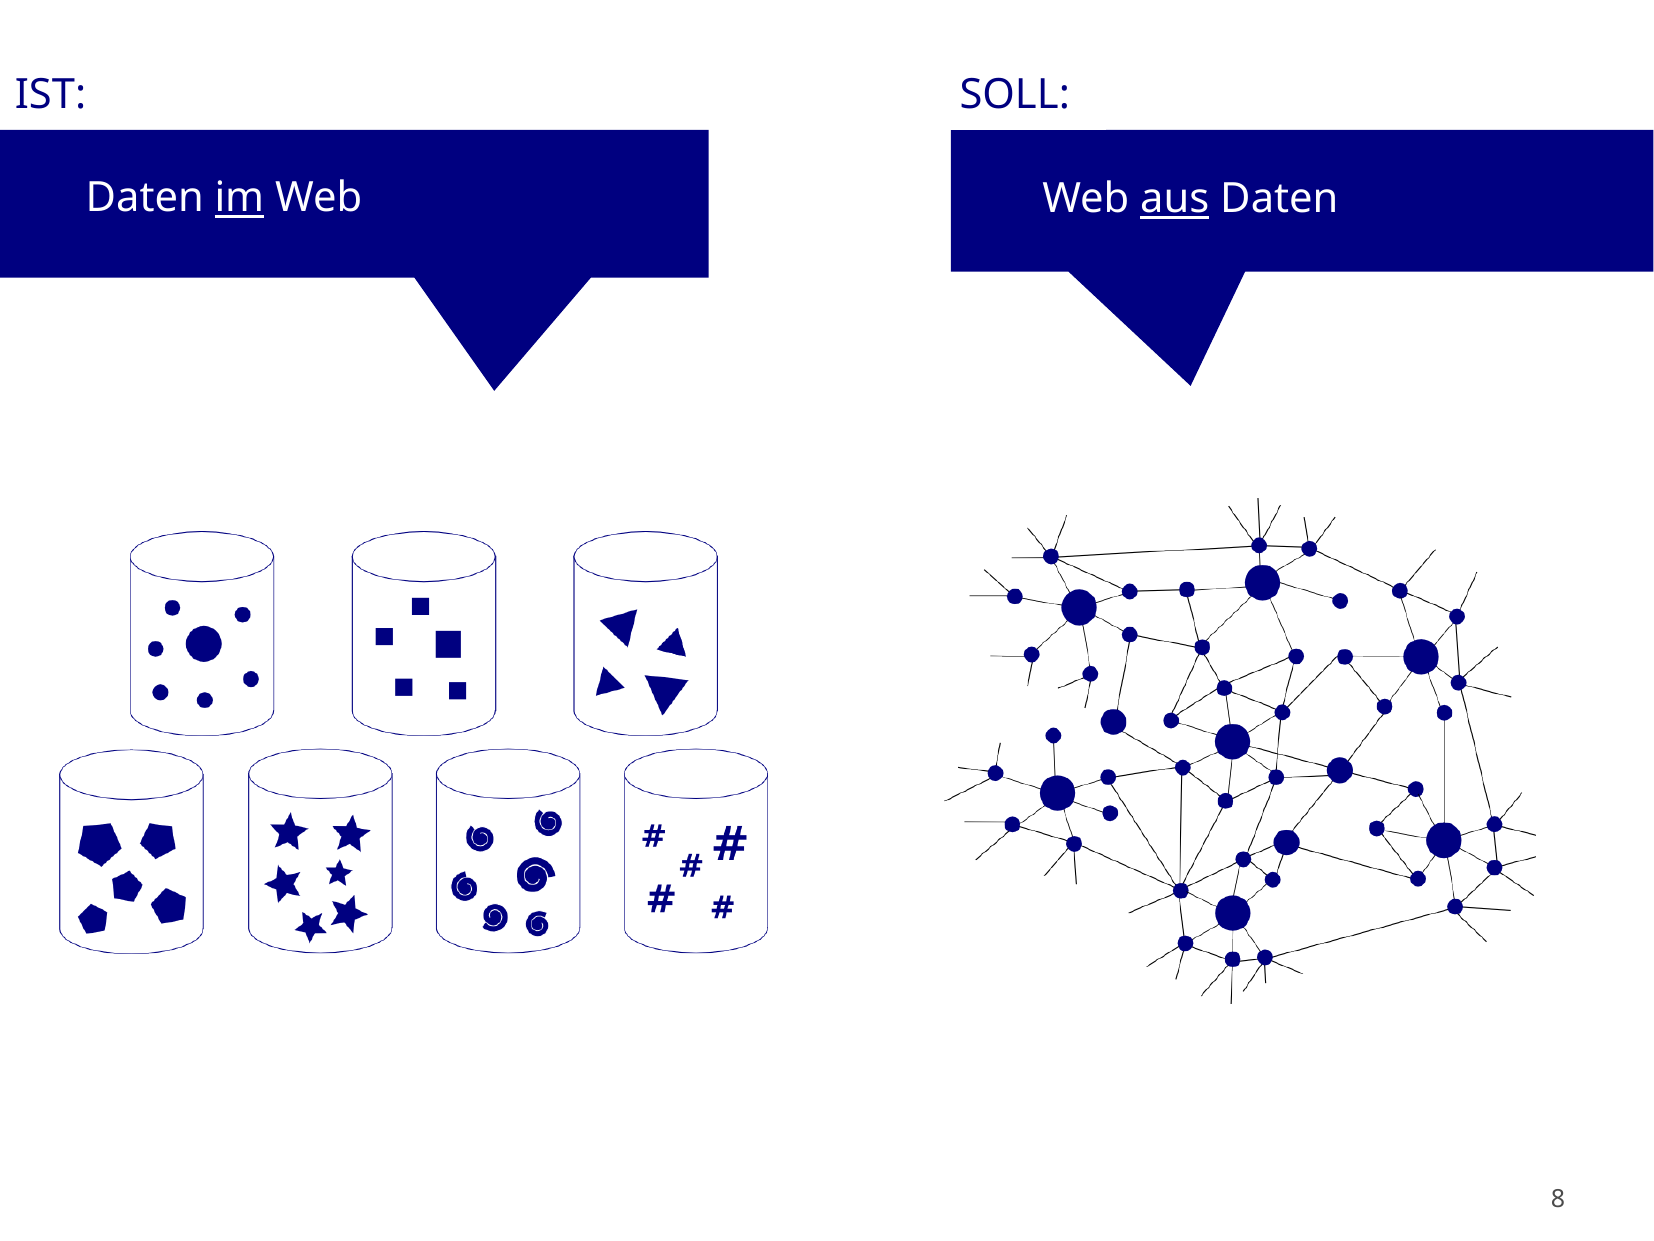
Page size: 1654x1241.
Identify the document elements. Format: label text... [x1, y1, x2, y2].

picture [59, 531, 768, 954]
text_box IST: [0, 56, 123, 130]
text_box [0, 129, 709, 391]
picture [944, 498, 1536, 1004]
text_box SOLL: [944, 56, 1106, 130]
text_box [950, 129, 1654, 386]
text_box Web aus Daten [1027, 160, 1530, 237]
text_box Daten im Web [70, 159, 573, 233]
